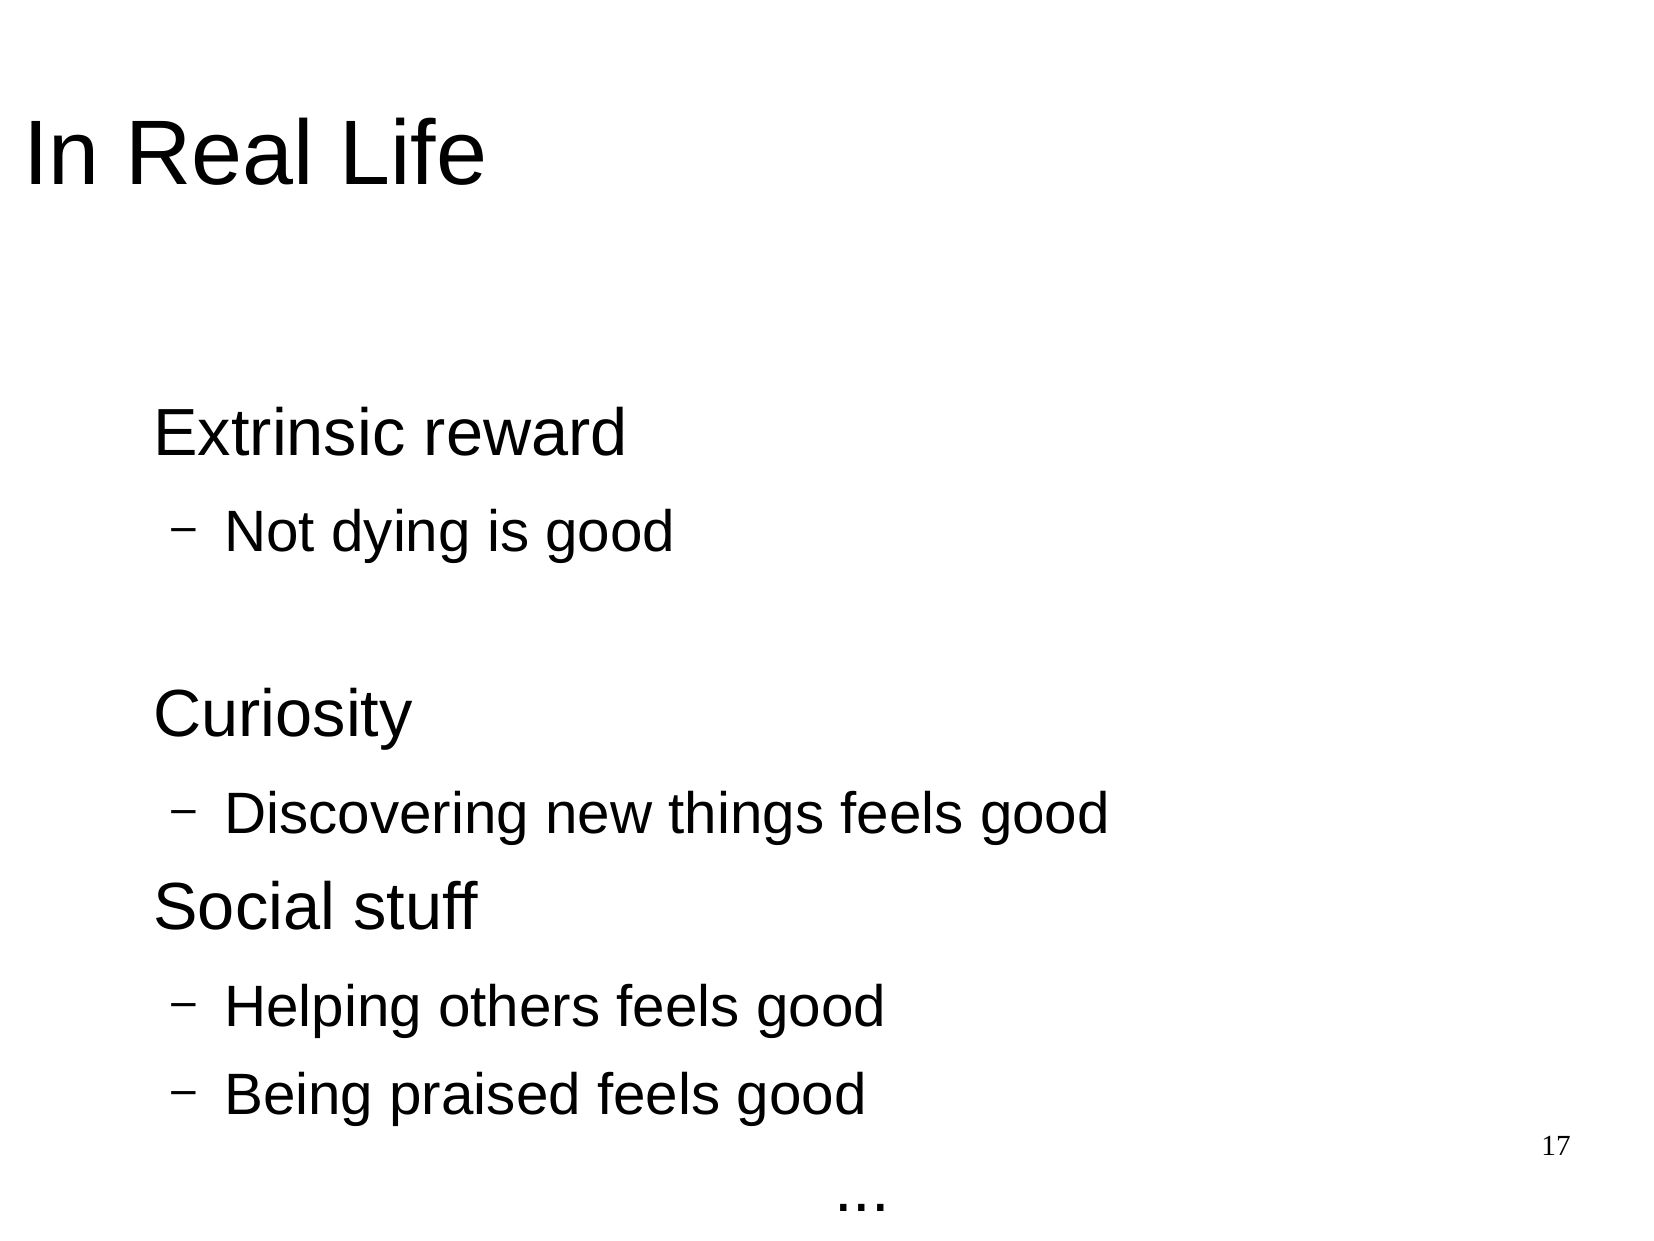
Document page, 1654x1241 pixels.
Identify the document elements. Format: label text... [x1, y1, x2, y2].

title In Real Life [23, 49, 1512, 257]
list Extrinsic reward Not dying is good Curiosity Discovering new things feels good Social stuff Helping others feels good Being praised feels good ... [82, 290, 1571, 1241]
